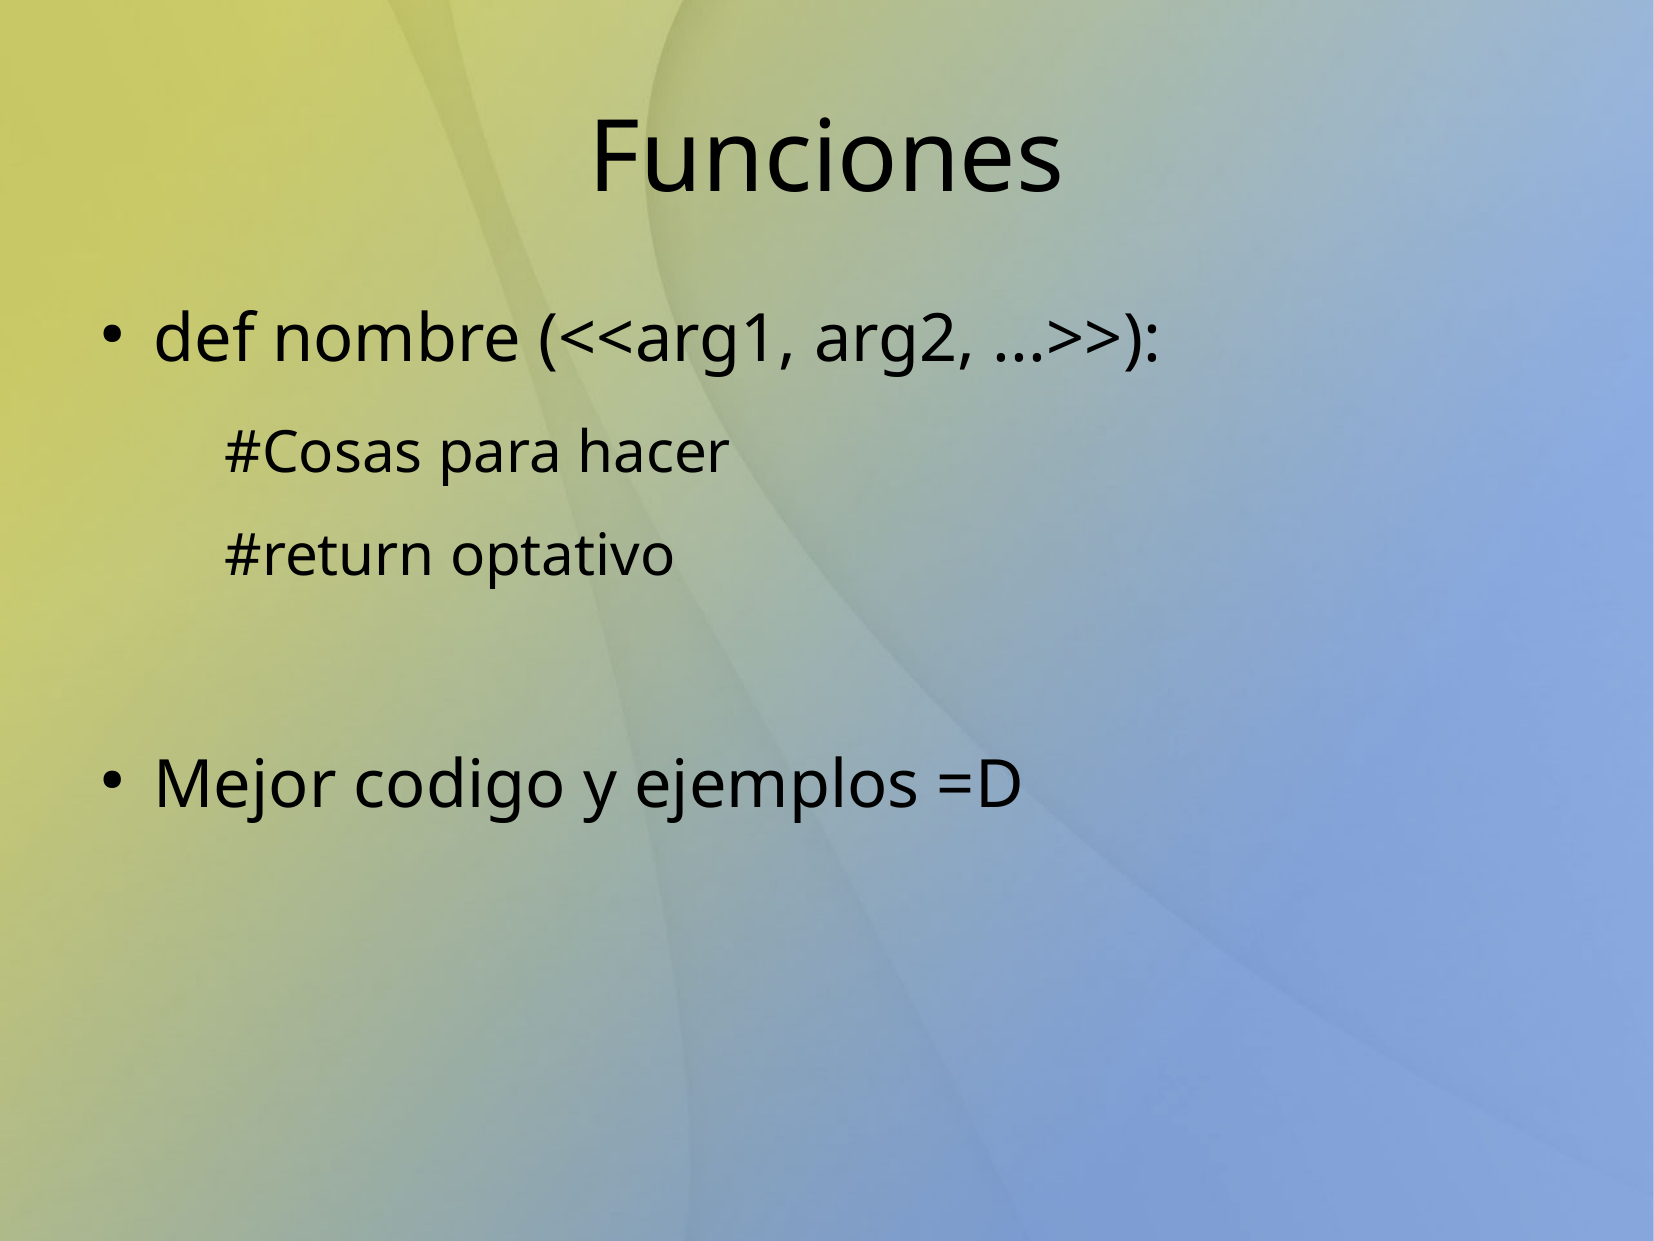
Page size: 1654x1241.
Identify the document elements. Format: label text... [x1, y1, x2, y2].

picture [0, 0, 1654, 1241]
list def nombre (<<arg1, arg2, ...>>): #Cosas para hacer #return optativo Mejor codigo y ejemplos =D [82, 290, 1571, 1010]
title Funciones [82, 49, 1571, 257]
